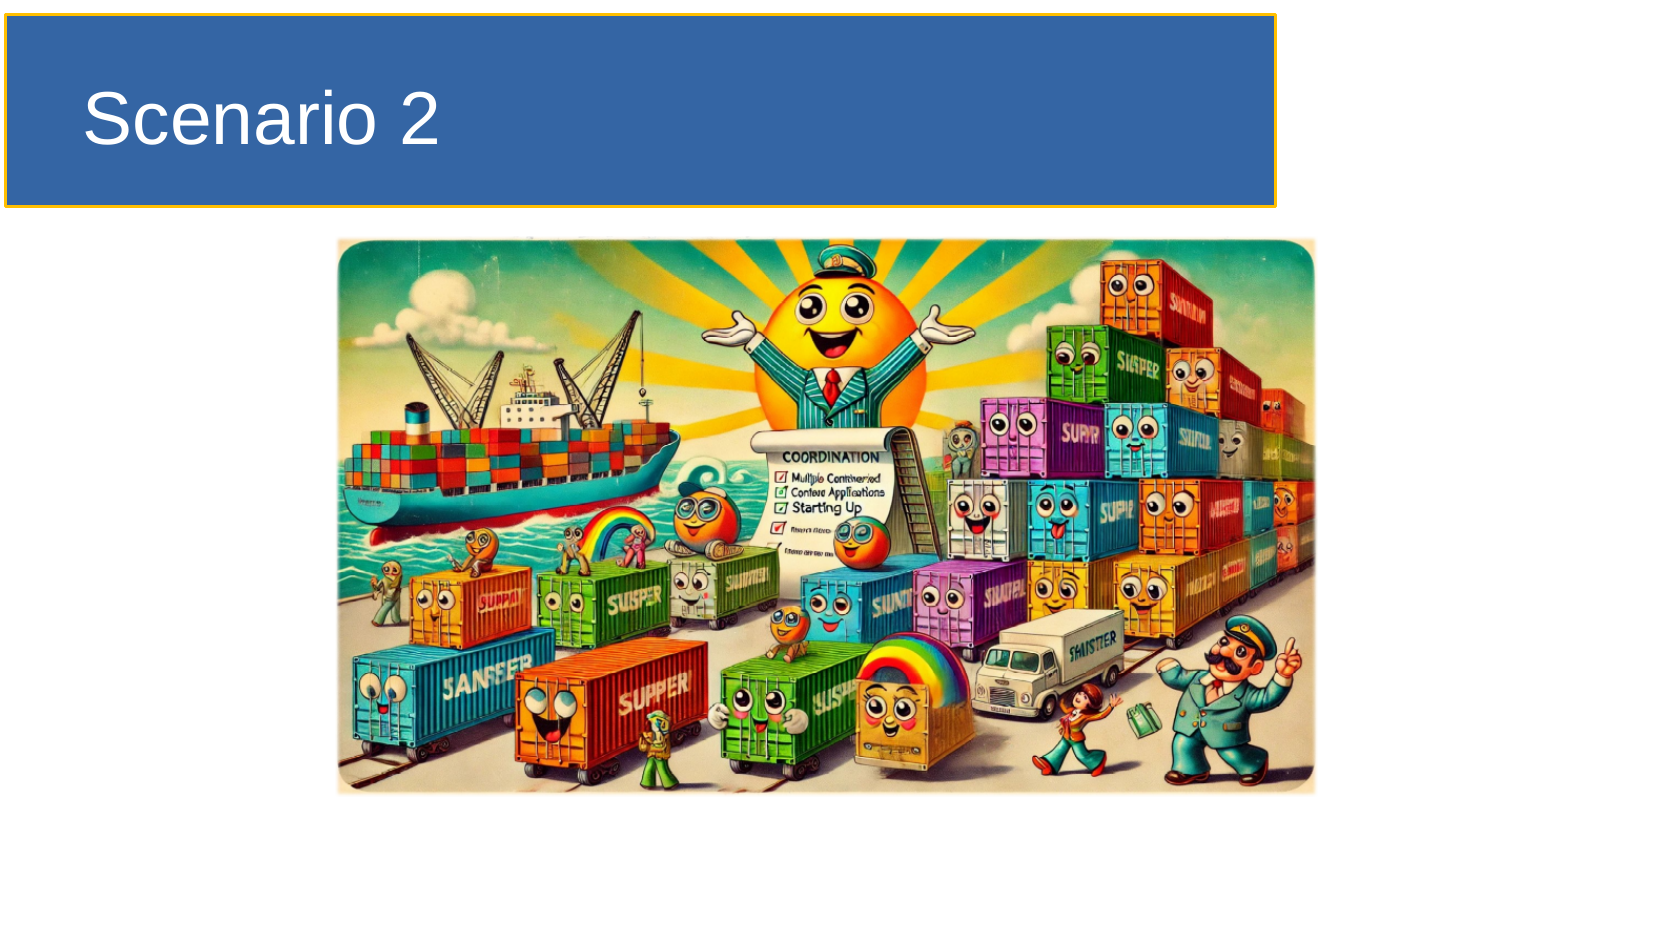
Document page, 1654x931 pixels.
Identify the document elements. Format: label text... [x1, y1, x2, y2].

picture [335, 236, 1318, 798]
title Scenario 2 [82, 44, 1235, 192]
